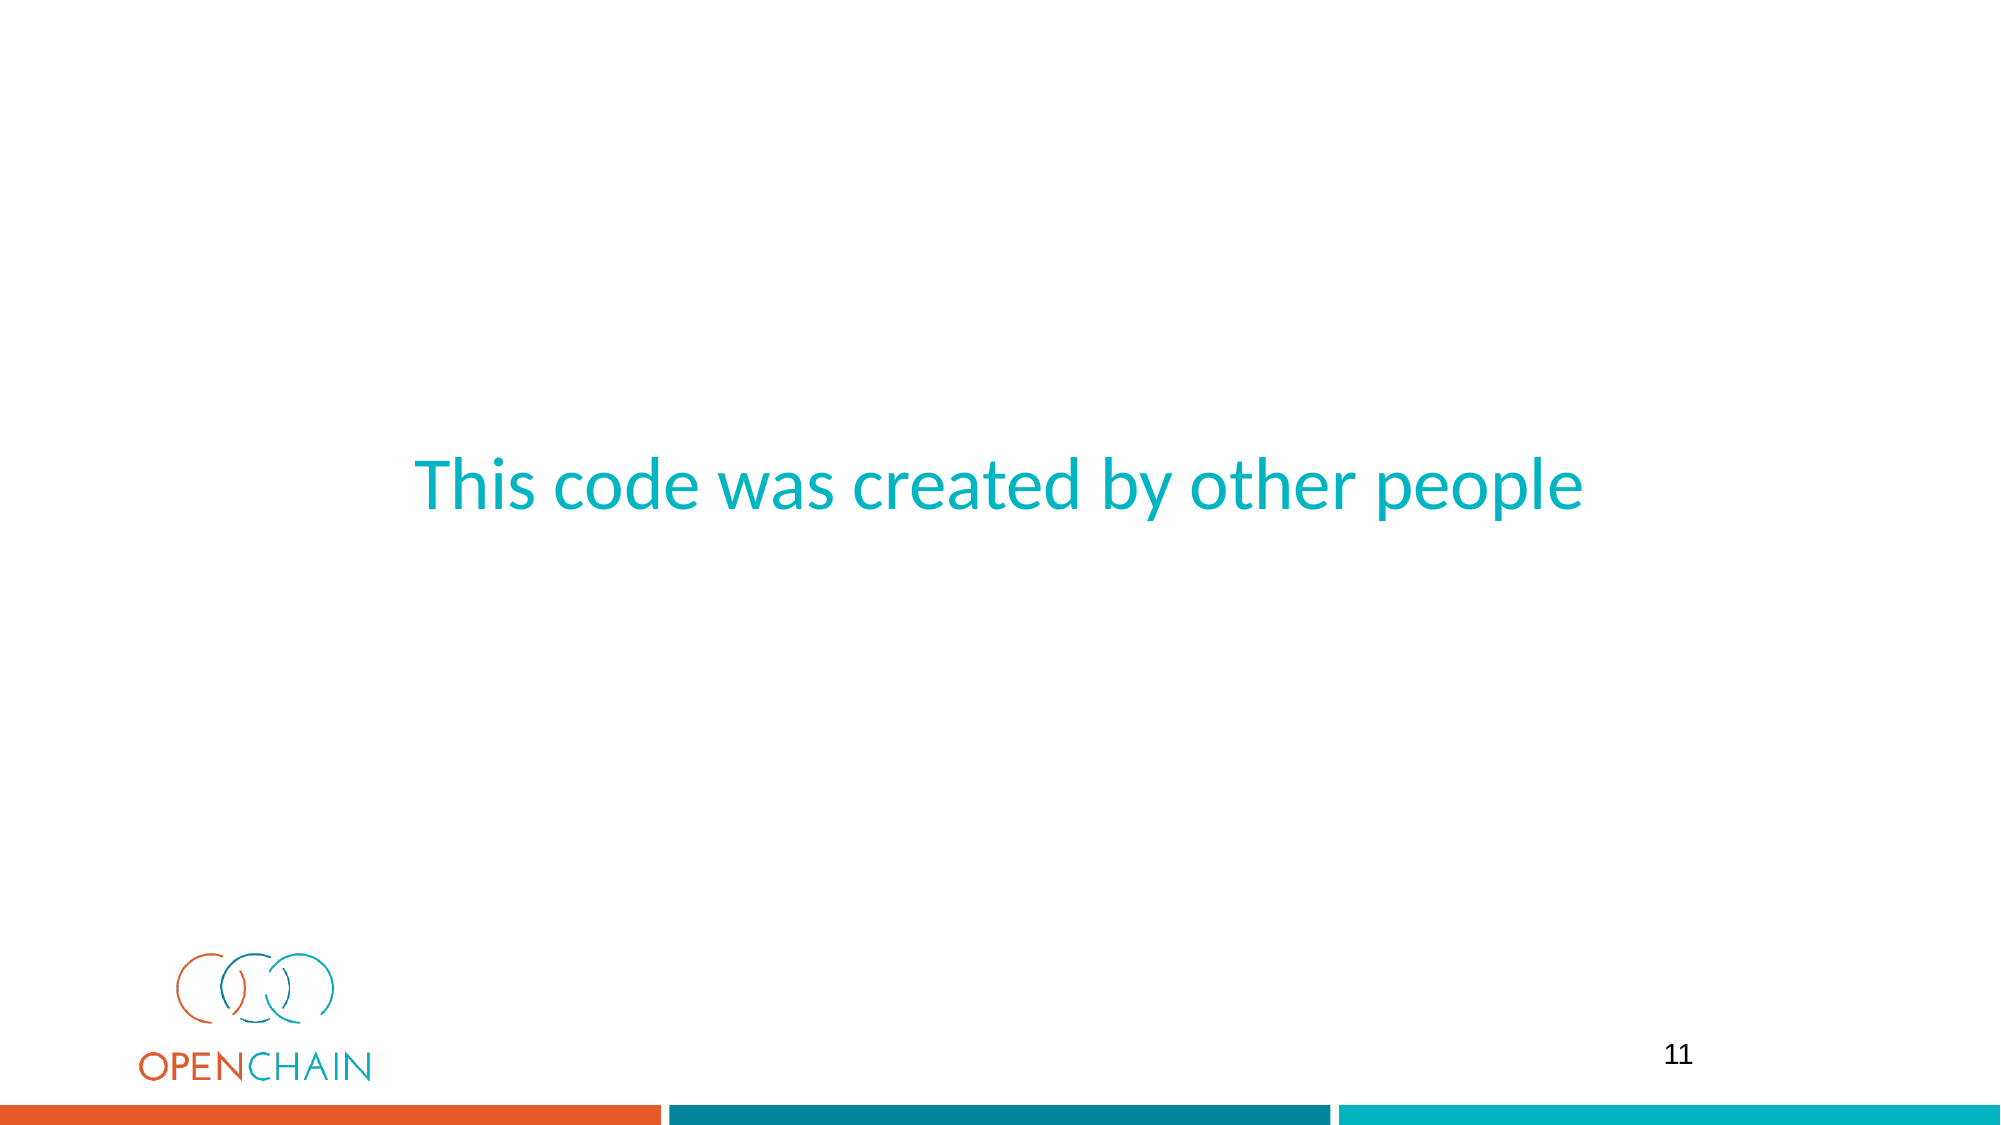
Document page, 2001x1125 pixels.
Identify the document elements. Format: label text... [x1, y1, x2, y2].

title This code was created by other people [137, 376, 1863, 594]
picture [137, 951, 372, 1082]
slide_number <number> [1648, 1022, 1863, 1083]
